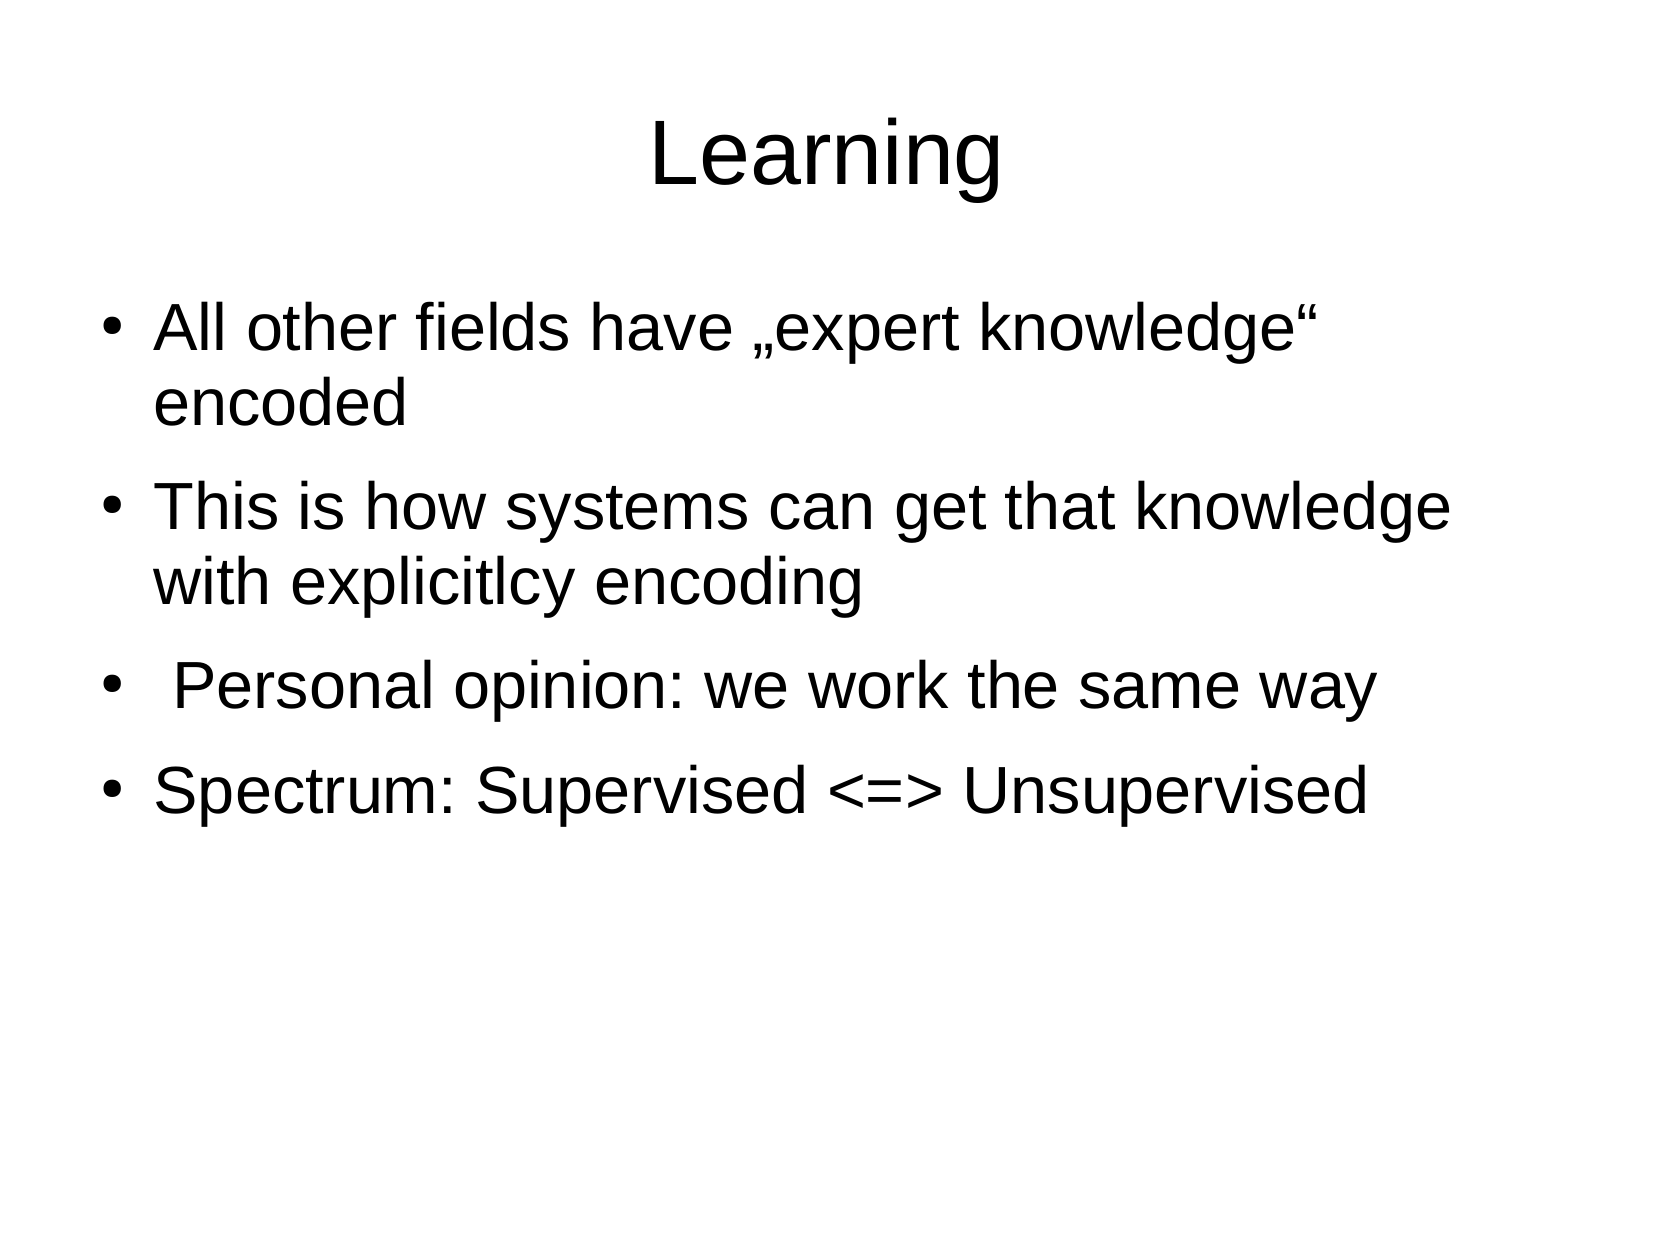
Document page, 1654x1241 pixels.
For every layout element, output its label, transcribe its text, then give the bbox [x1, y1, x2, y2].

title Learning [82, 49, 1571, 257]
list All other fields have „expert knowledge“ encoded This is how systems can get that knowledge with explicitlcy encoding Personal opinion: we work the same way Spectrum: Supervised <=> Unsupervised [82, 290, 1571, 1010]
